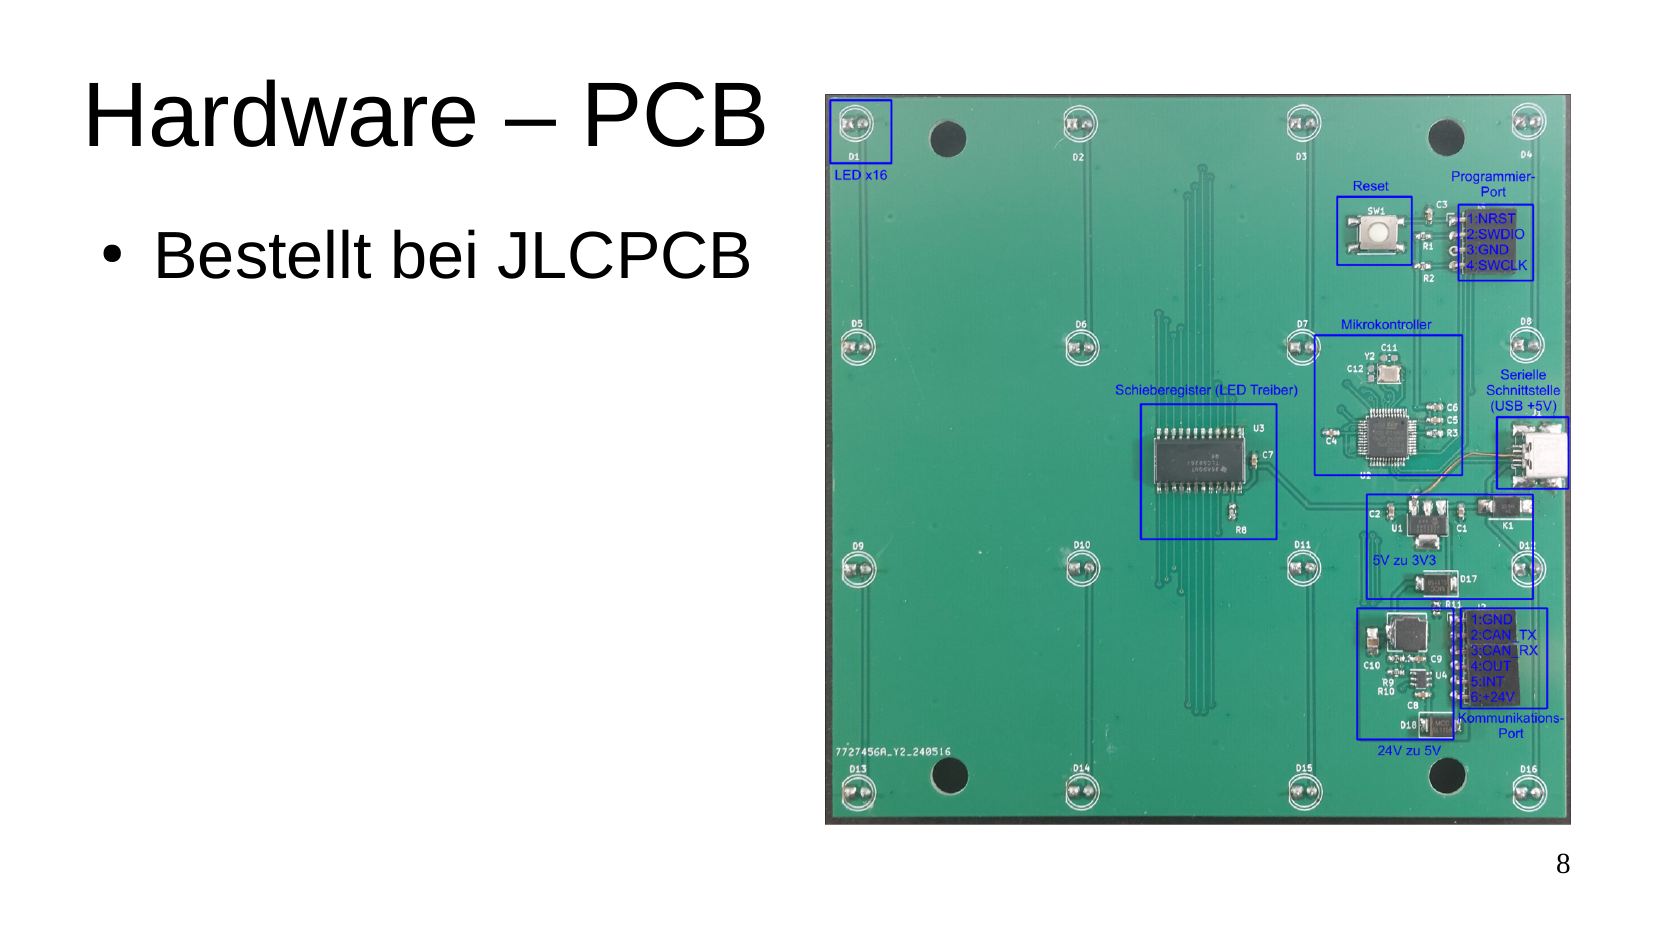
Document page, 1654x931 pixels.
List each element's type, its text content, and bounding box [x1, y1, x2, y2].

list Bestellt bei JLCPCB [82, 217, 788, 758]
title Hardware – PCB [82, 37, 1571, 193]
picture [825, 94, 1571, 826]
